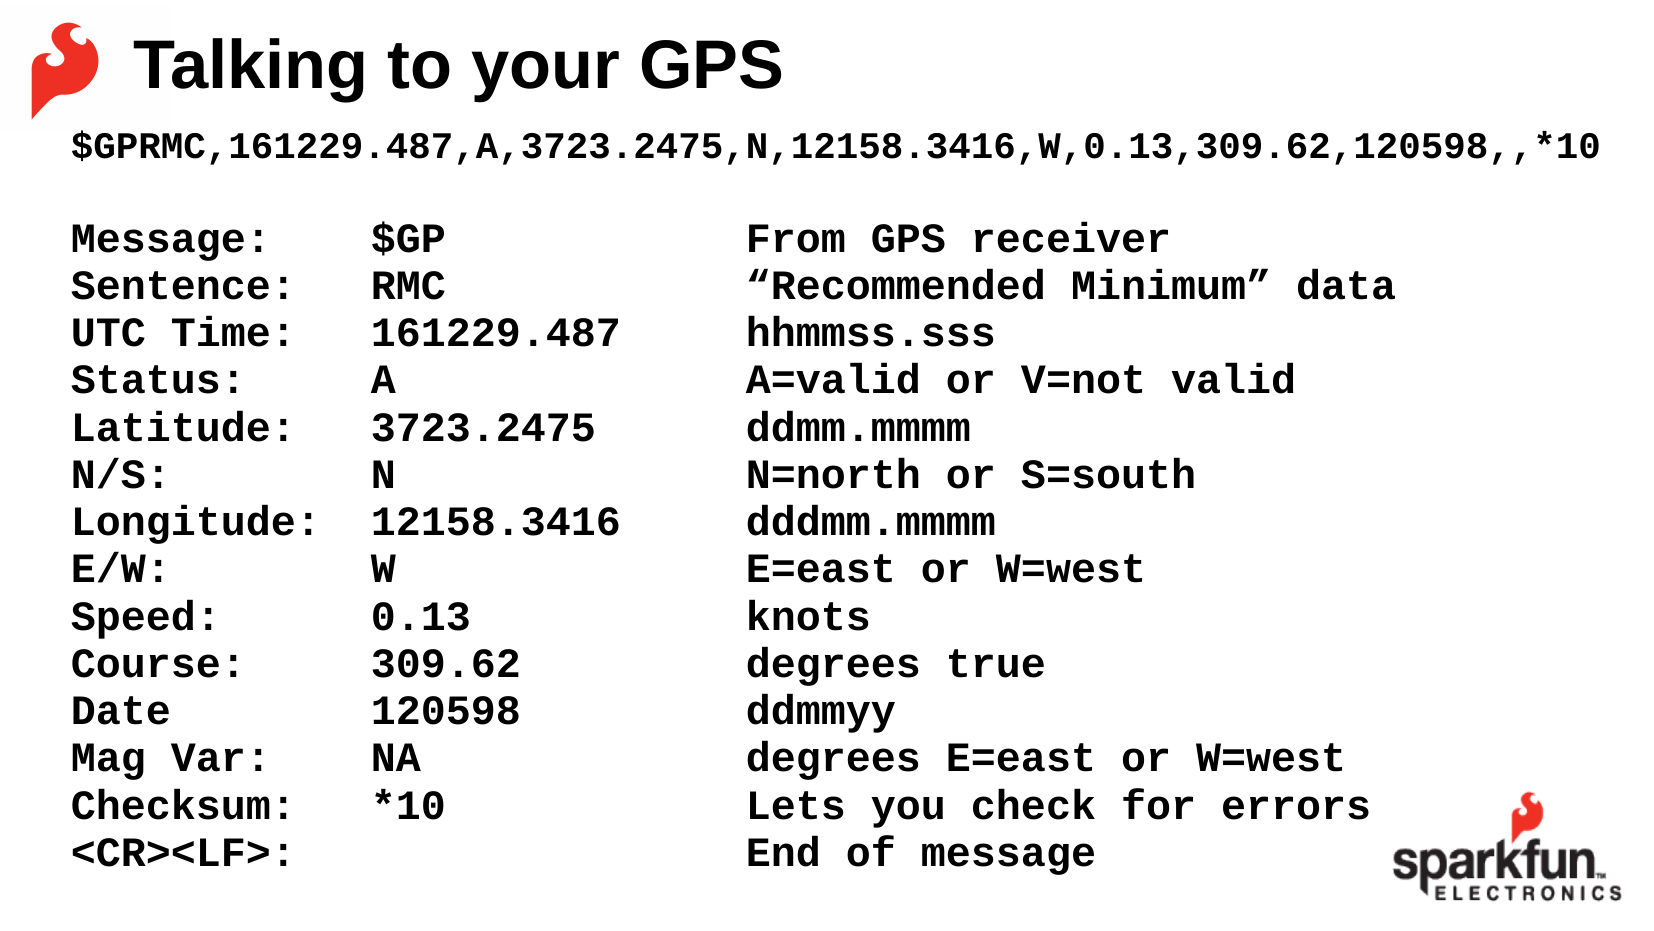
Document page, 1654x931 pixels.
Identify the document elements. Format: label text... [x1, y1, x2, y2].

list $GPRMC,161229.487,A,3723.2475,N,12158.3416,W,0.13,309.62,120598,,*10 Message: $GP From GPS receiver Sentence: RMC “Recommended Minimum” data UTC Time: 161229.487 hhmmss.sss Status: A A=valid or V=not valid Latitude: 3723.2475 ddmm.mmmm N/S: N N=north or S=south Longitude: 12158.3416 dddmm.mmmm E/W: W E=east or W=west Speed: 0.13 knots Course: 309.62 degrees true Date 120598 ddmmyy Mag Var: NA degrees E=east or W=west Checksum: *10 Lets you check for errors <CR><LF>: End of message [0, 127, 1654, 931]
picture [0, 5, 171, 127]
title Talking to your GPS [133, 26, 1497, 104]
